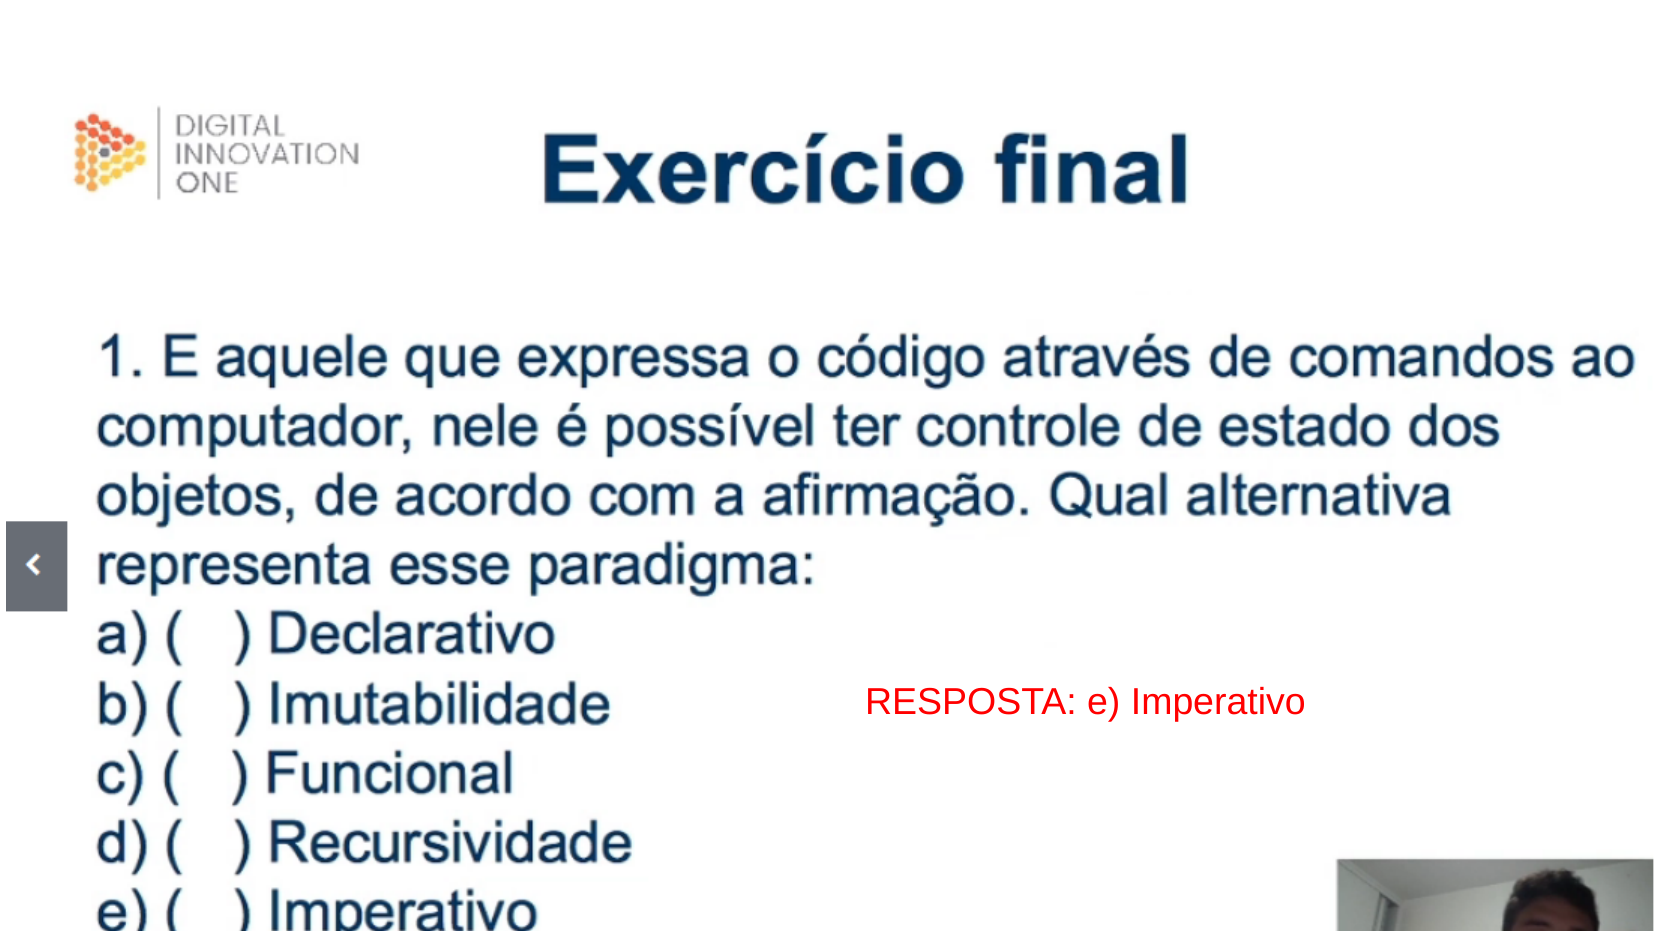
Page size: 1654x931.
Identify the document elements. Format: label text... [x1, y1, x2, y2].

text_box RESPOSTA: e) Imperativo [850, 673, 1321, 731]
picture [6, 65, 1654, 931]
